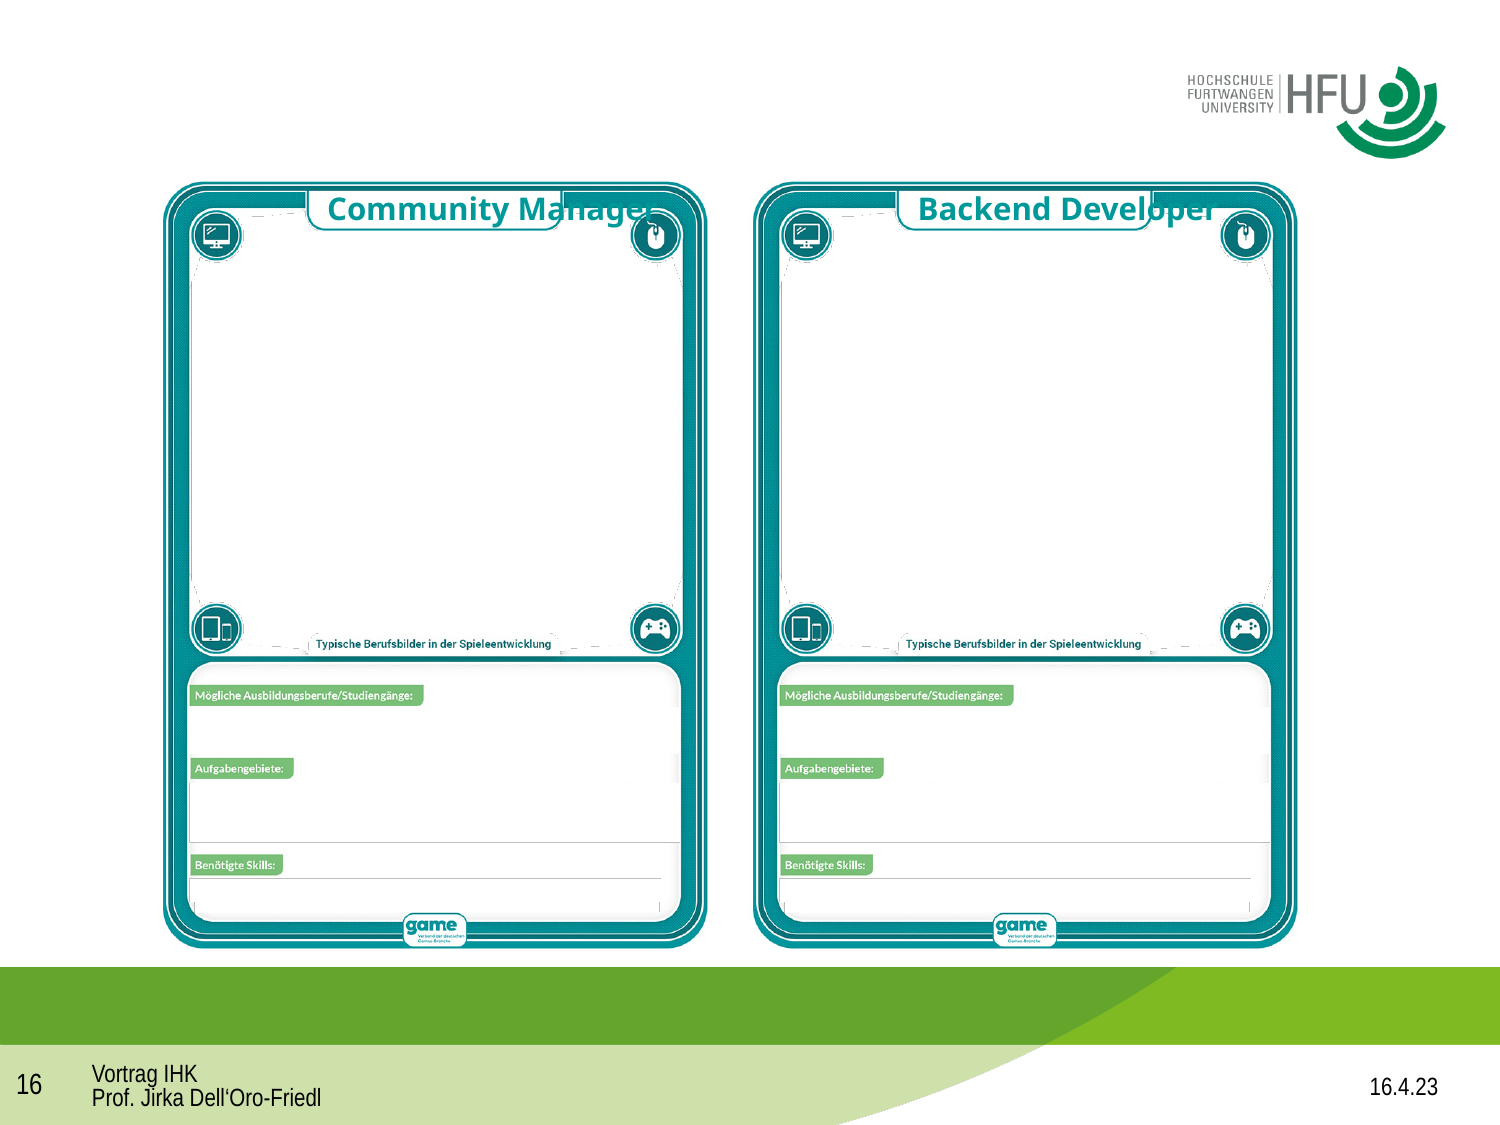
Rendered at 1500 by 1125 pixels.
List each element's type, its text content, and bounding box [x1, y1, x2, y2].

picture [0, 967, 1500, 1125]
text_box Backend Developer [903, 179, 1131, 233]
picture [158, 175, 711, 954]
picture [748, 175, 1301, 954]
text_box Community Manager [312, 179, 555, 233]
picture [1166, 53, 1454, 164]
